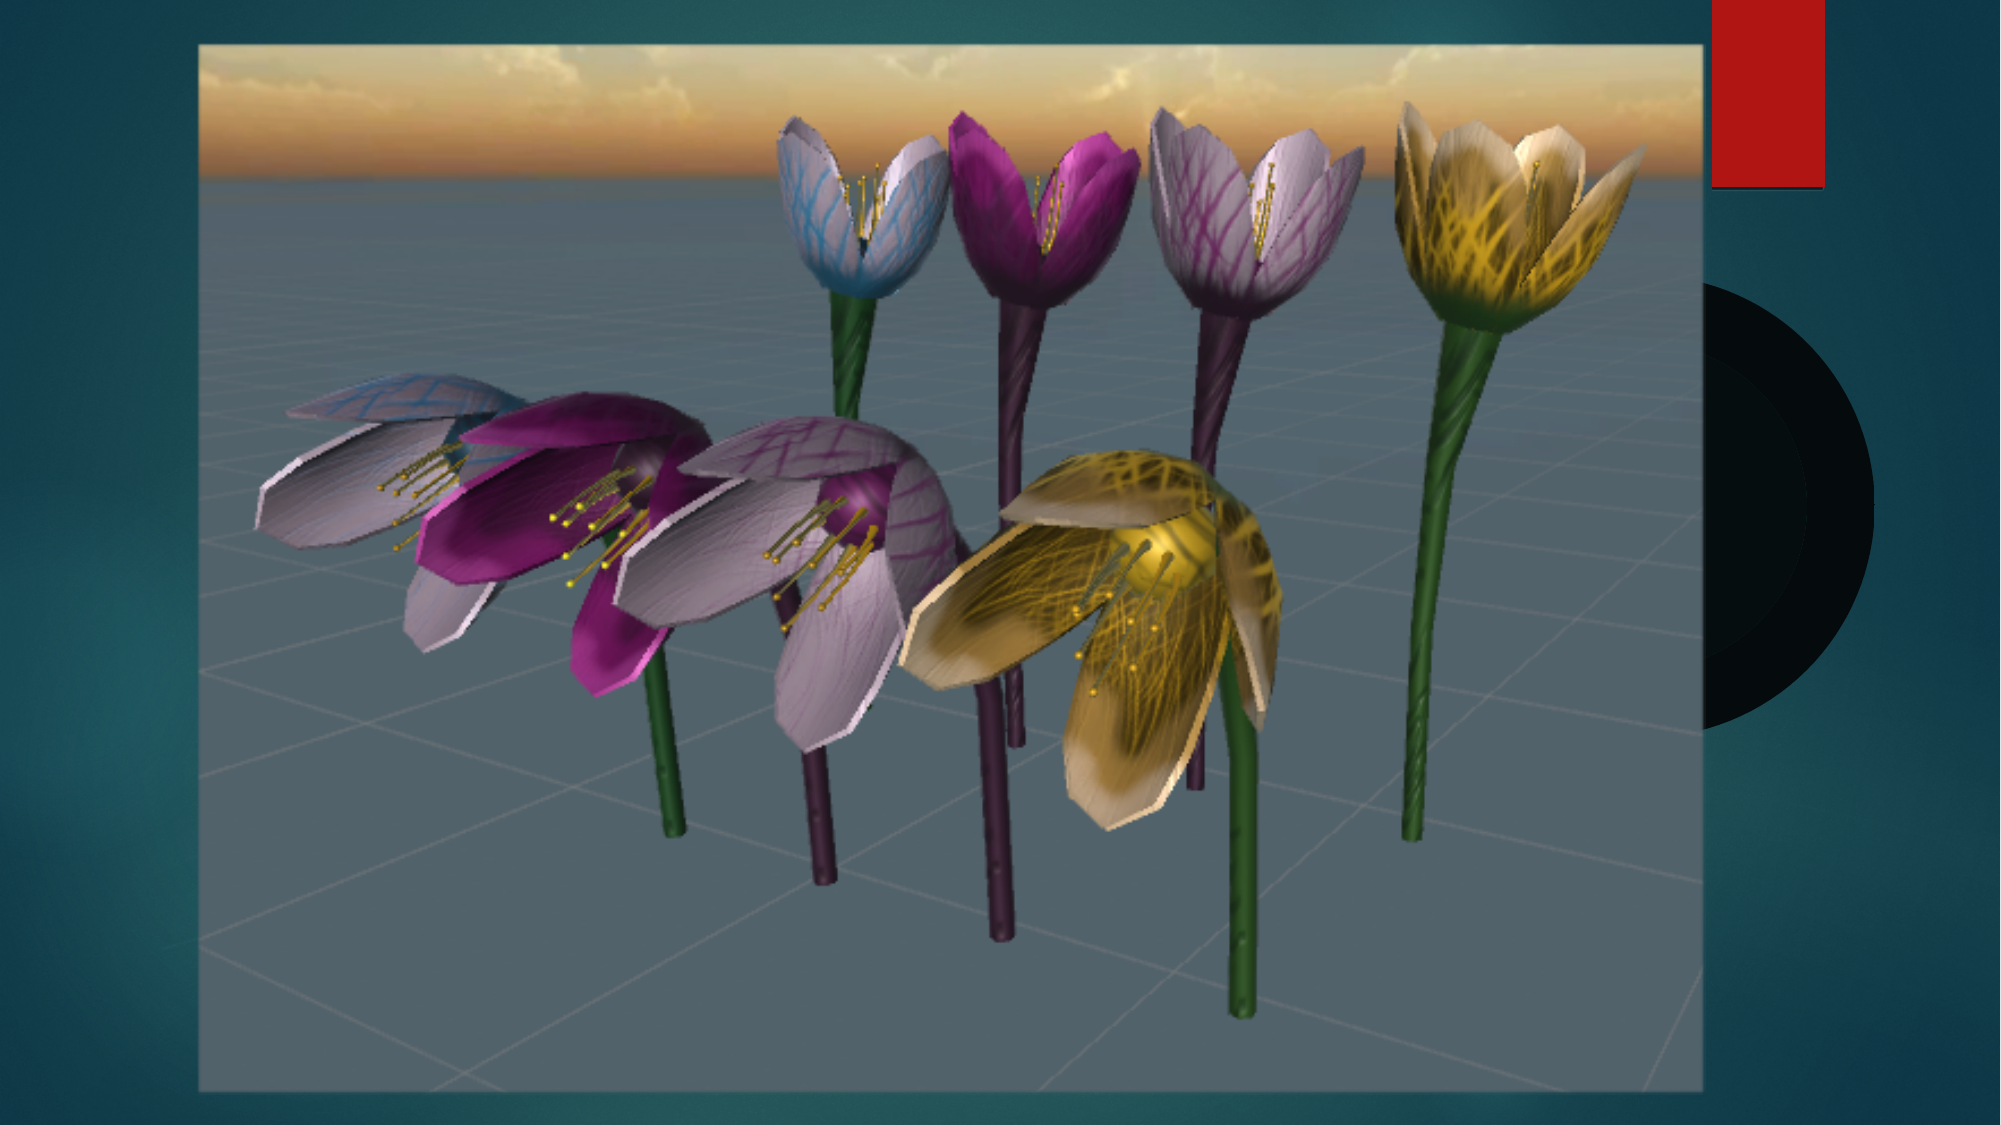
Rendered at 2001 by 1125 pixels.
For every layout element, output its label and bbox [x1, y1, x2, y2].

picture [197, 43, 1706, 1095]
